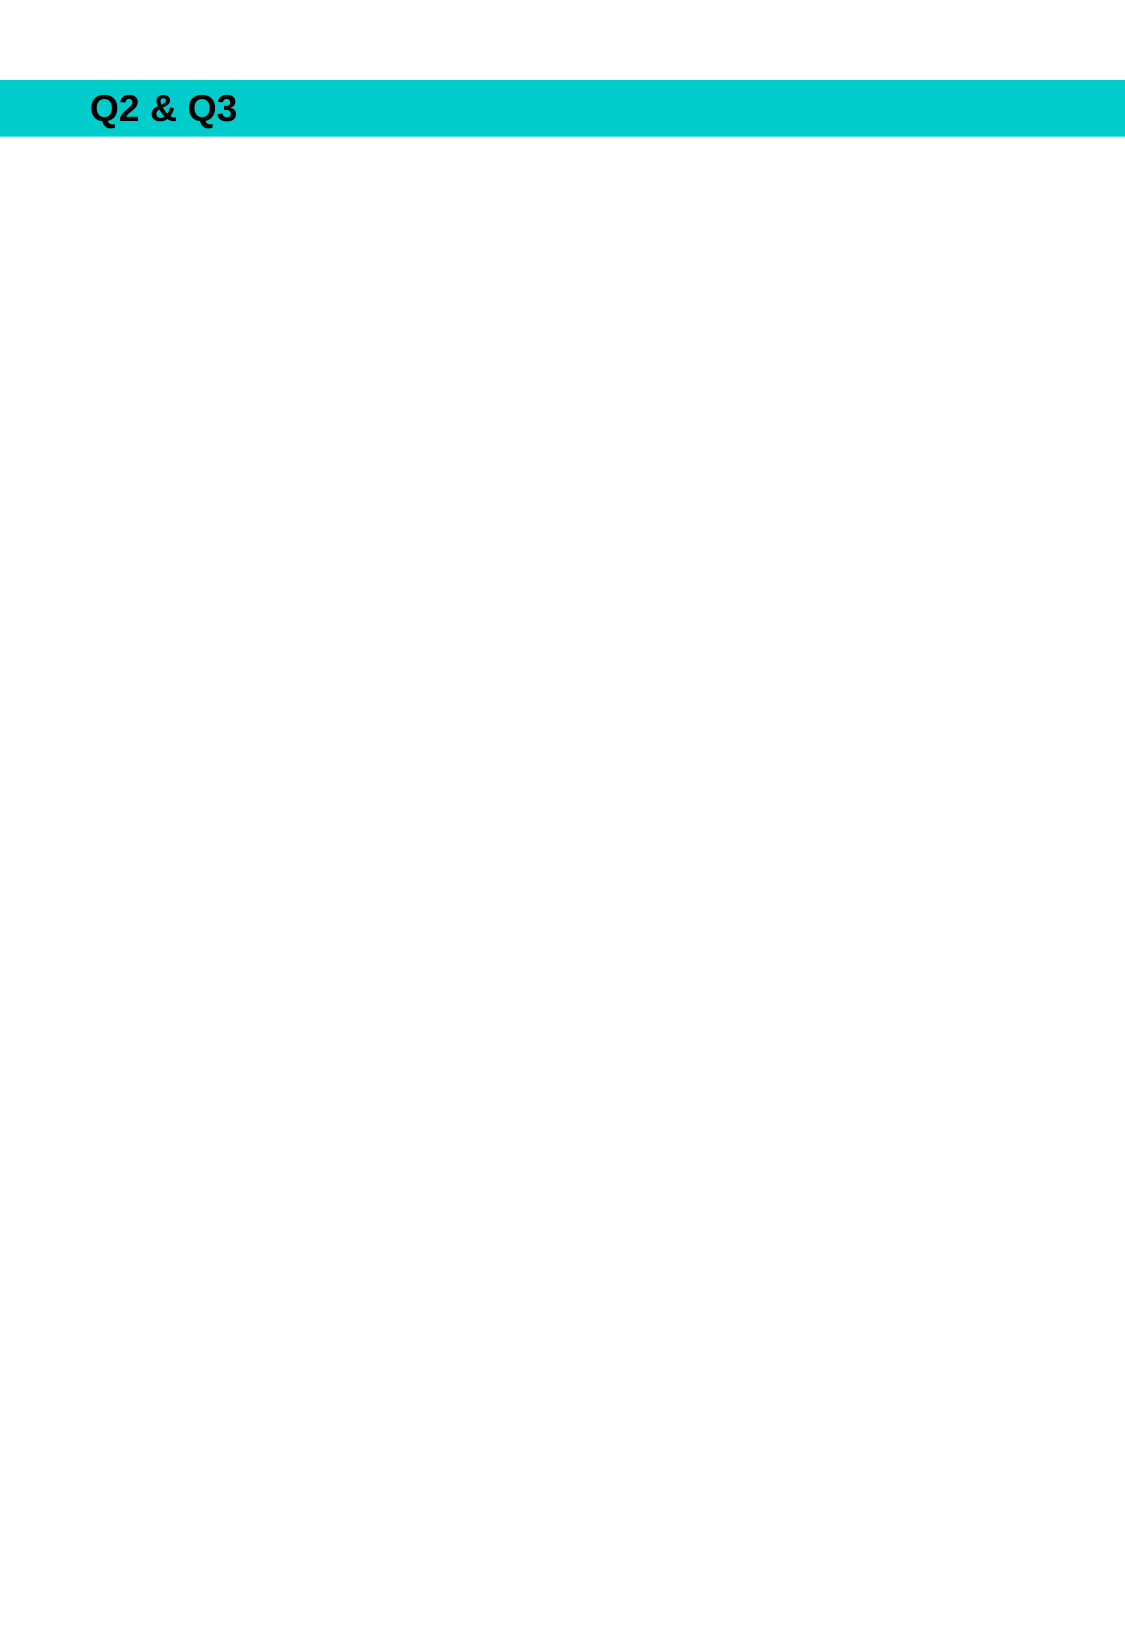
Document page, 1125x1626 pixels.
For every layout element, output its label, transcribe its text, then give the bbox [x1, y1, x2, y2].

text_box Q2 & Q3 [0, 79, 1125, 137]
